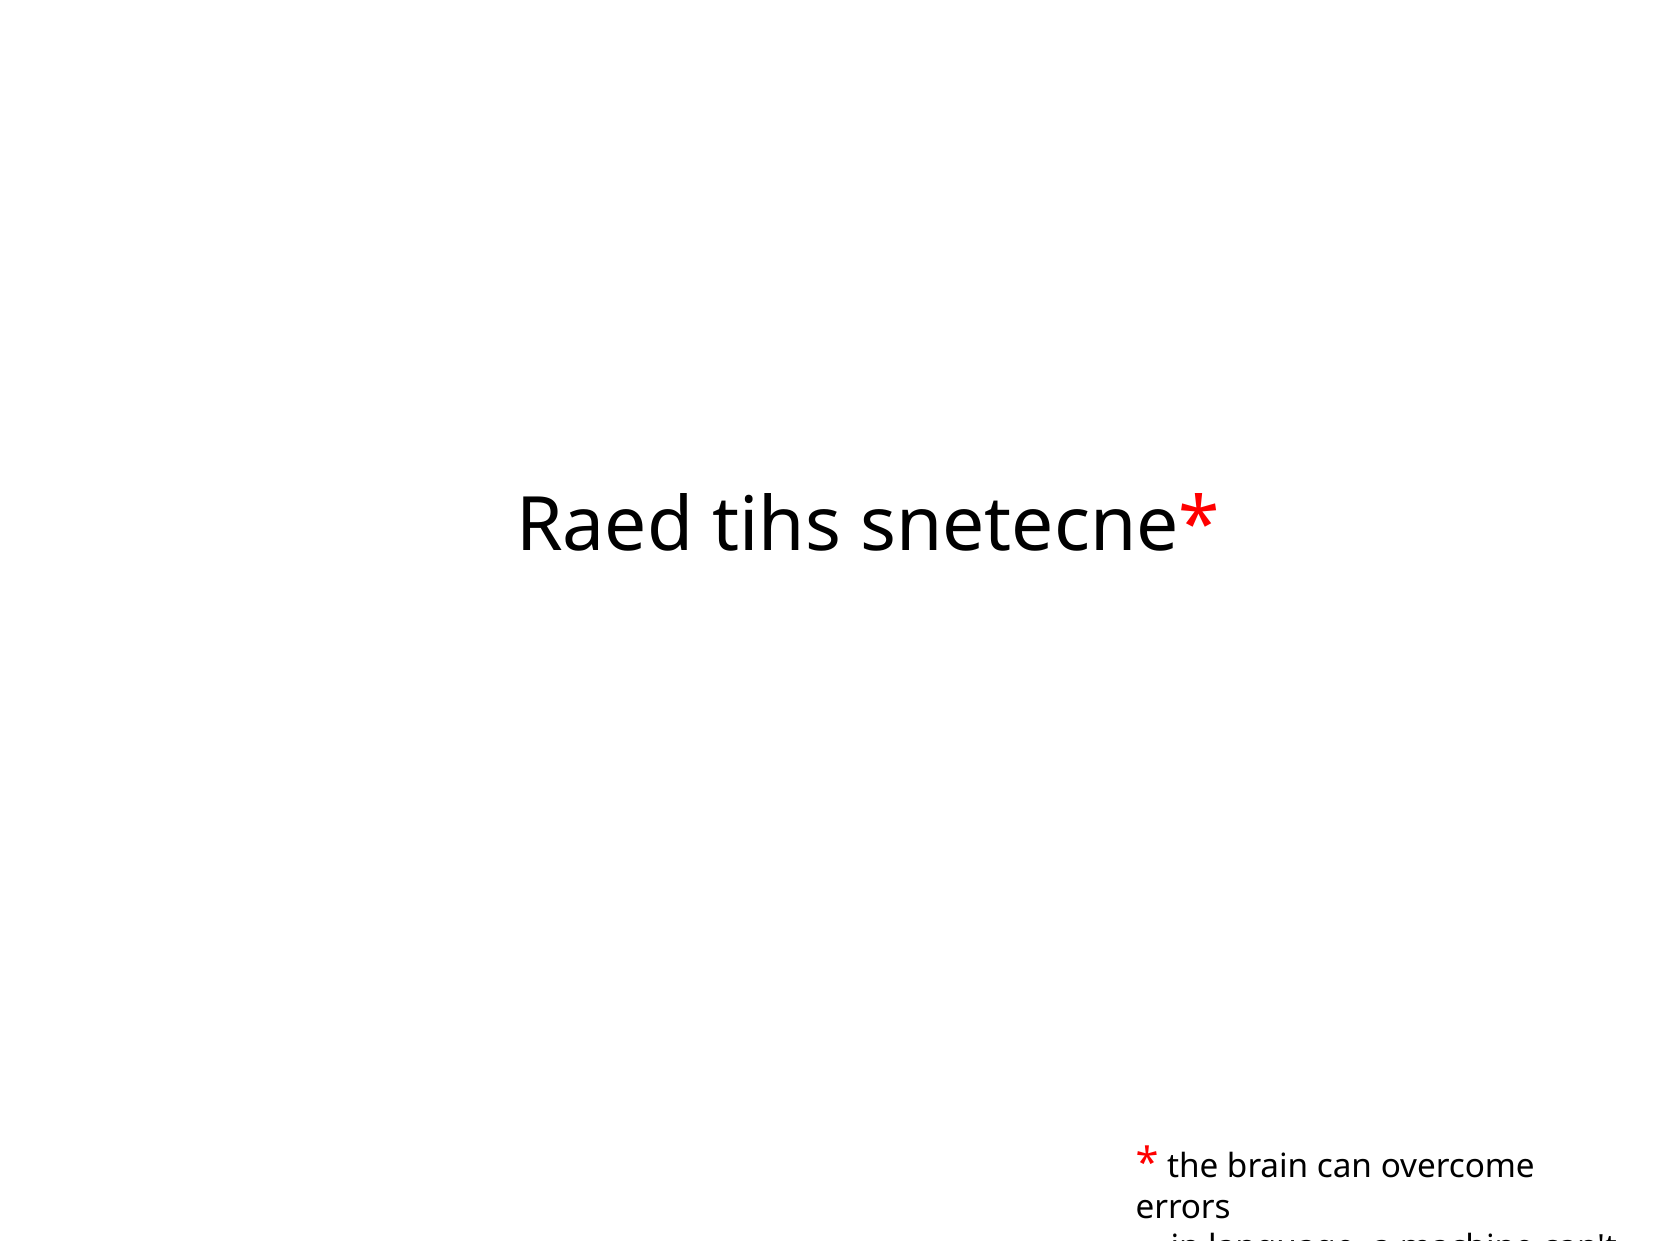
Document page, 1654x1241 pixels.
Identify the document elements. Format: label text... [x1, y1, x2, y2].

list * the brain can overcome errors in language, a machine can't [1050, 1127, 1654, 1241]
title Raed tihs snetecne* [147, 417, 1554, 624]
